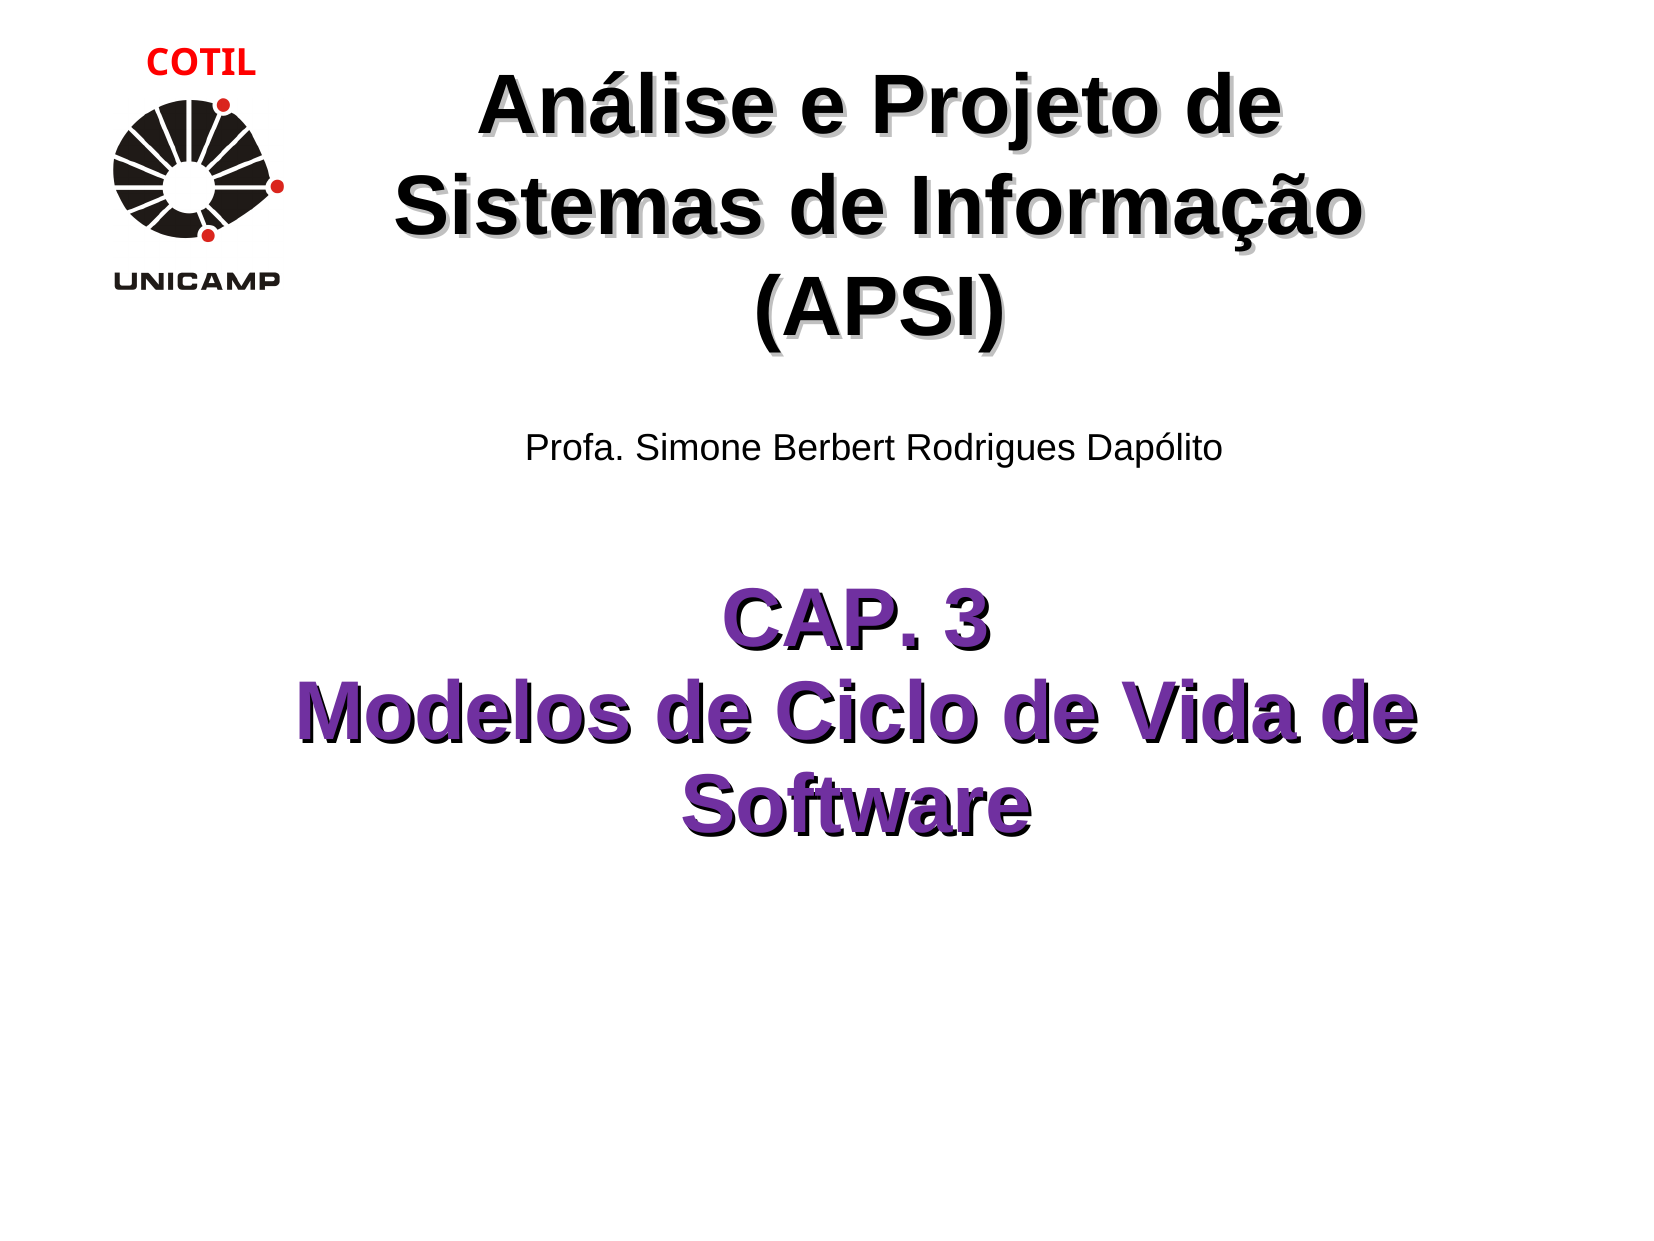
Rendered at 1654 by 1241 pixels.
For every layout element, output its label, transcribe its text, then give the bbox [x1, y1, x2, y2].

subtitle CAP. 3 Modelos de Ciclo de Vida de Software [283, 584, 1429, 928]
text_box Profa. Simone Berbert Rodrigues Dapólito [318, 419, 1430, 477]
text_box Análise e Projeto de Sistemas de Informação (APSI) [342, 41, 1418, 361]
picture [113, 98, 284, 290]
text_box COTIL [94, 34, 272, 92]
